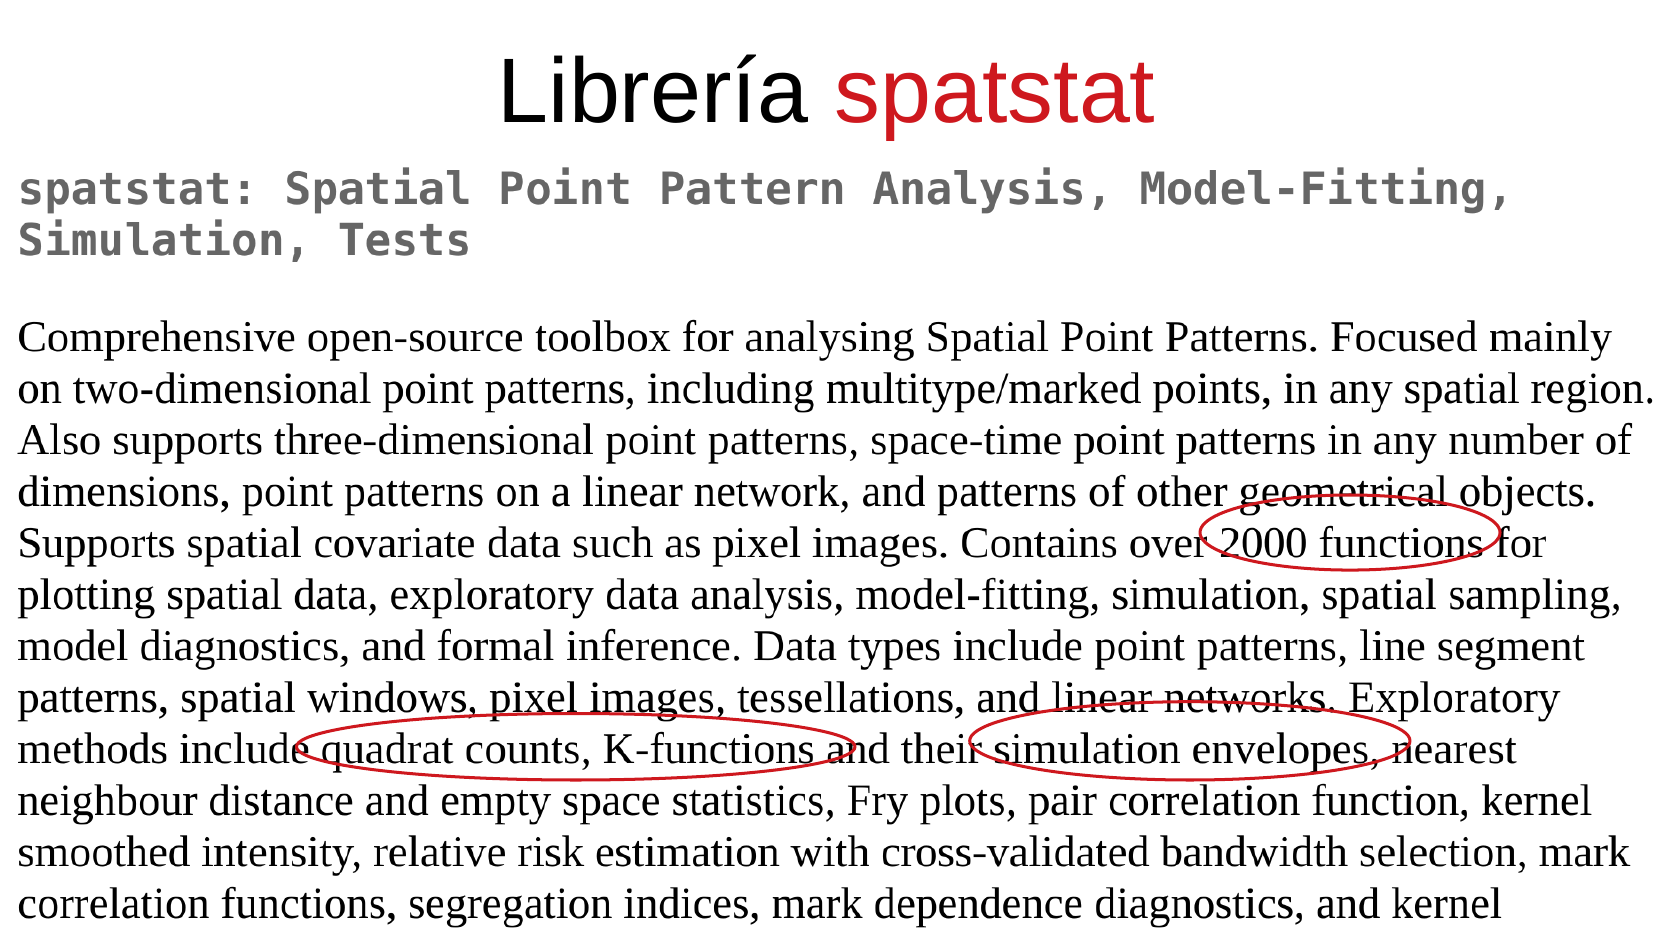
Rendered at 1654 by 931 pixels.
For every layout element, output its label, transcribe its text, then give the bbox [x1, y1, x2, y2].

text_box [969, 701, 1411, 781]
picture [9, 159, 1654, 928]
text_box [1200, 495, 1501, 571]
text_box [296, 713, 856, 781]
title Librería spatstat [82, 13, 1571, 159]
